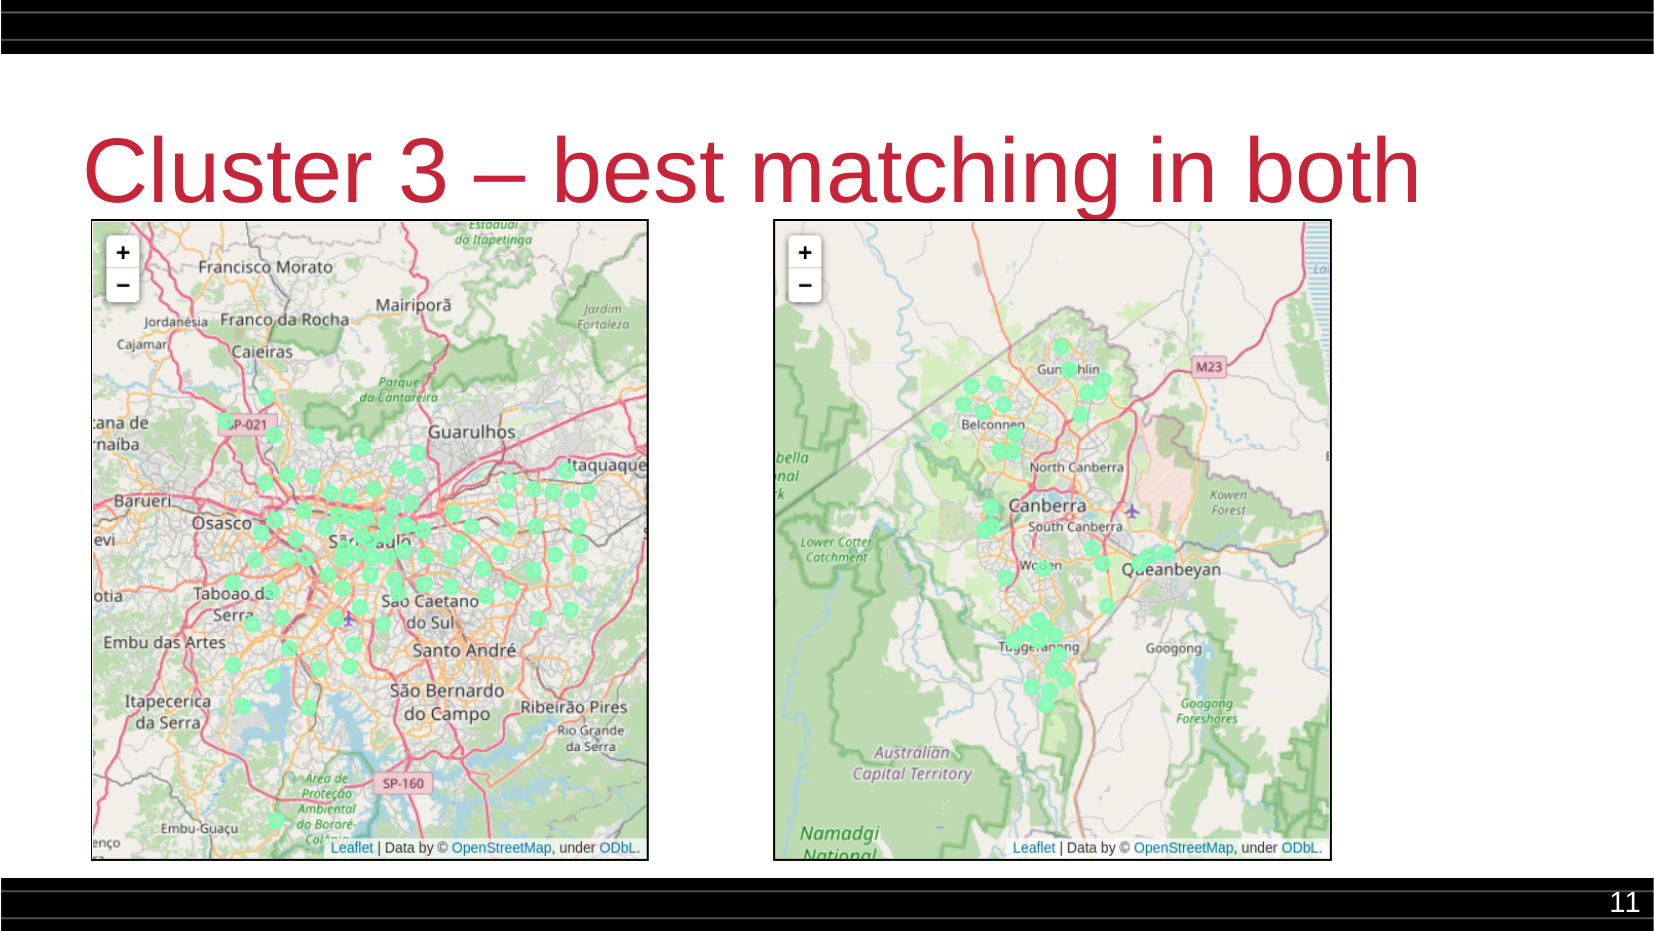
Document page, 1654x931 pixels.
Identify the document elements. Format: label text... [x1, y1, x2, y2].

picture [1, 878, 1654, 931]
title Cluster 3 – best matching in both [82, 92, 1571, 249]
picture [91, 219, 1335, 863]
picture [1, 0, 1654, 54]
